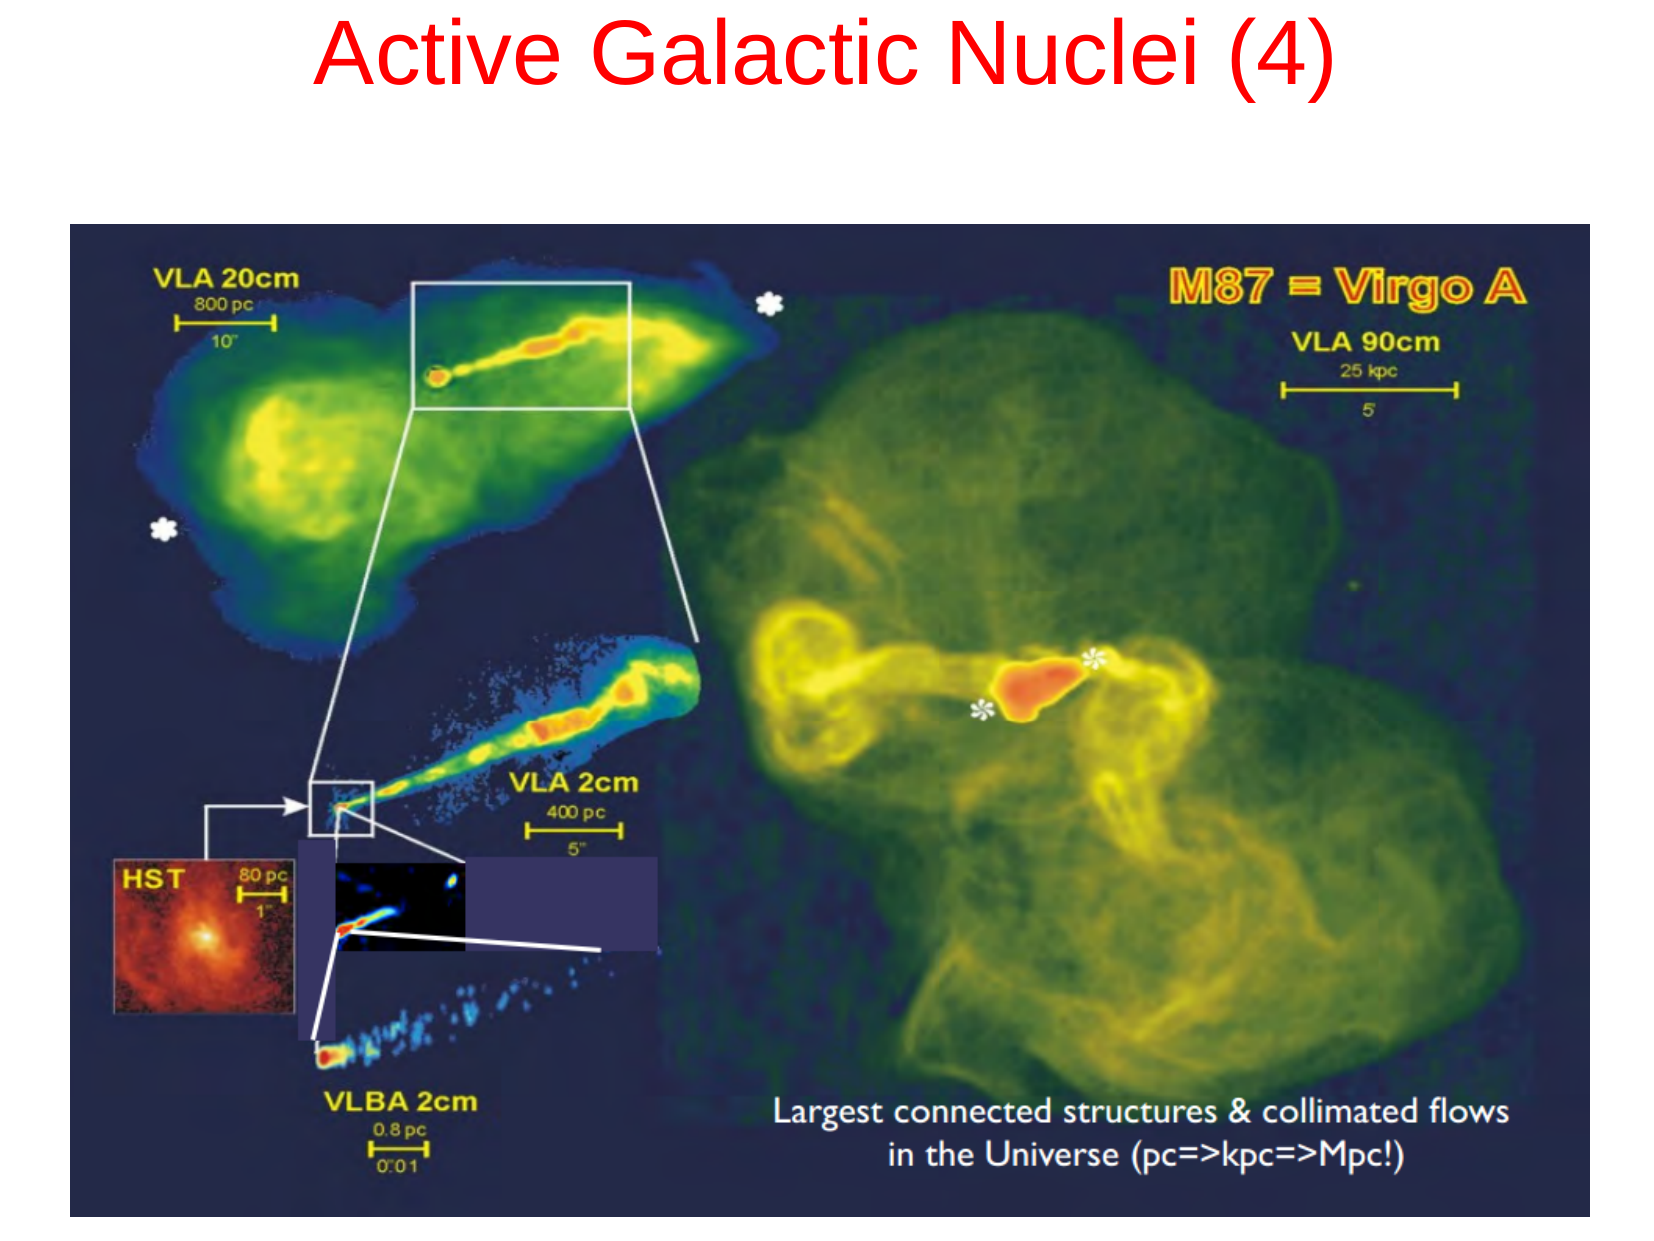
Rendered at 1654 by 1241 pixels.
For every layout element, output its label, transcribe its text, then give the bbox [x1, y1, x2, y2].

picture [70, 224, 1590, 1217]
title Active Galactic Nuclei (4) [141, 0, 1512, 107]
